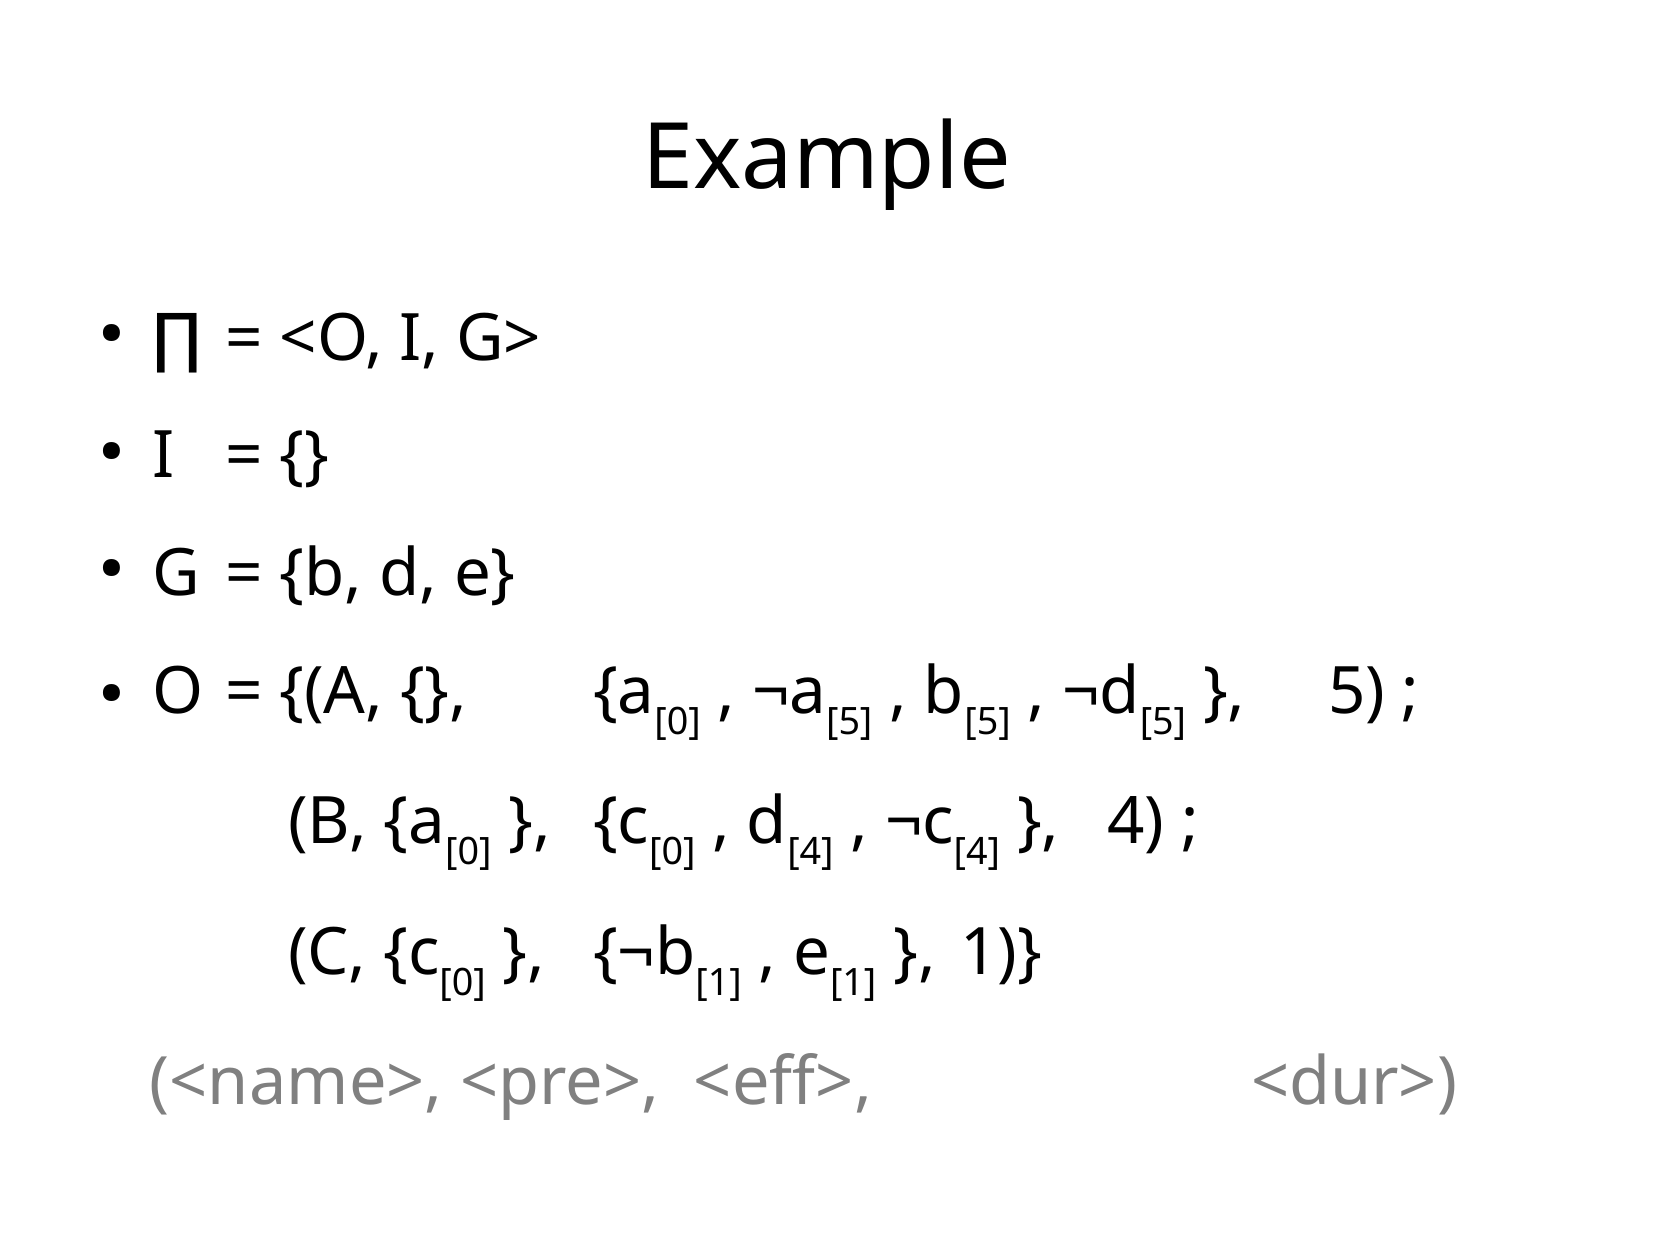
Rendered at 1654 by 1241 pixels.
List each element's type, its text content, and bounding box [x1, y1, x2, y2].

title Example [82, 49, 1571, 257]
text_box (<name>, <pre>, <eff>, <dur>) [135, 1025, 1654, 1200]
list ∏ = <O, I, G> I = {} G = {b, d, e} O = {(A, {}, {a[0] , ¬a[5] , b[5] , ¬d[5] }, 5) ; (B, {a[0] }, {c[0] , d[4] , ¬c[4] }, 4) ; (C, {c[0] }, {¬b[1] , e[1] }, 1)} [82, 290, 1571, 1010]
